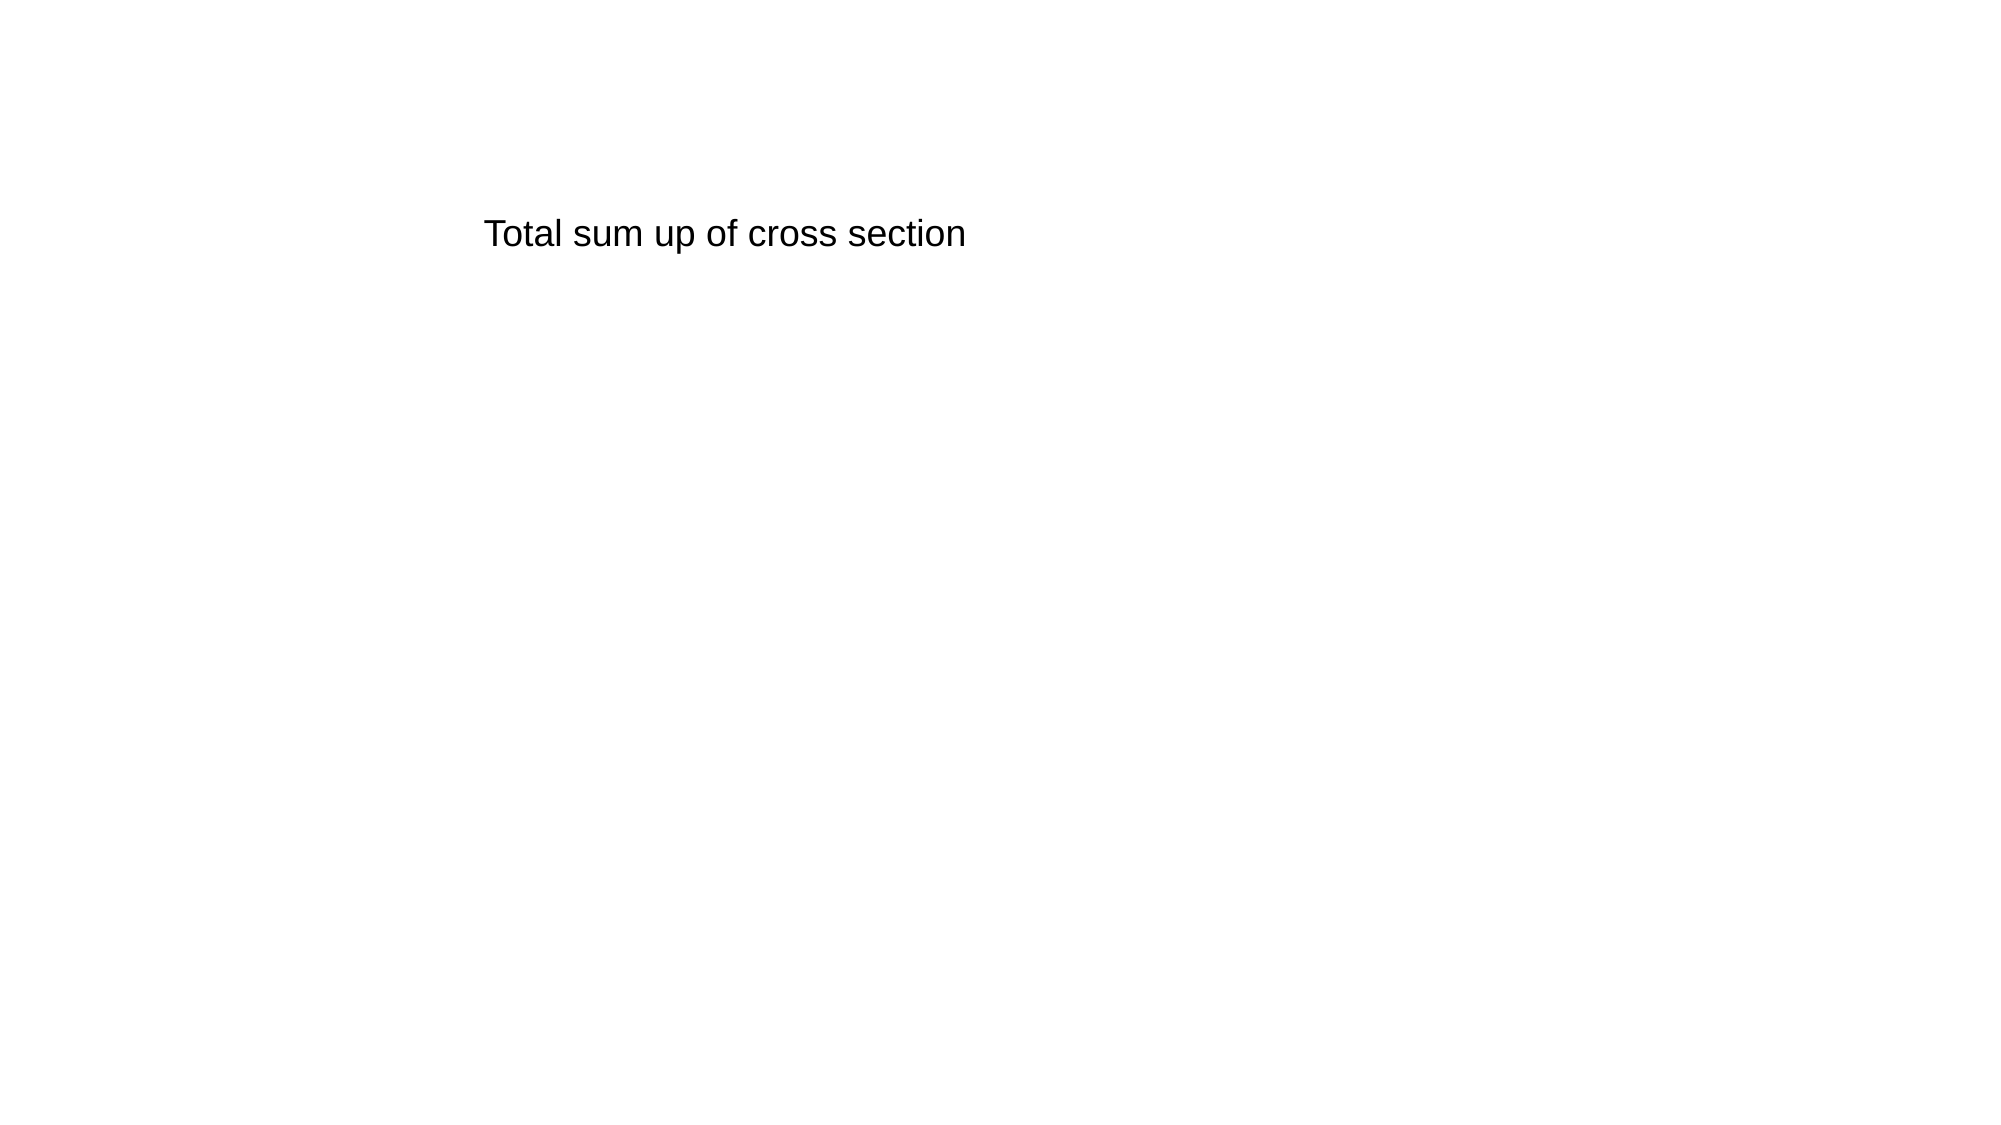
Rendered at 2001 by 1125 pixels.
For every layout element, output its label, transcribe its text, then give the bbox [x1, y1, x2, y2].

text_box Total sum up of cross section [468, 204, 982, 262]
